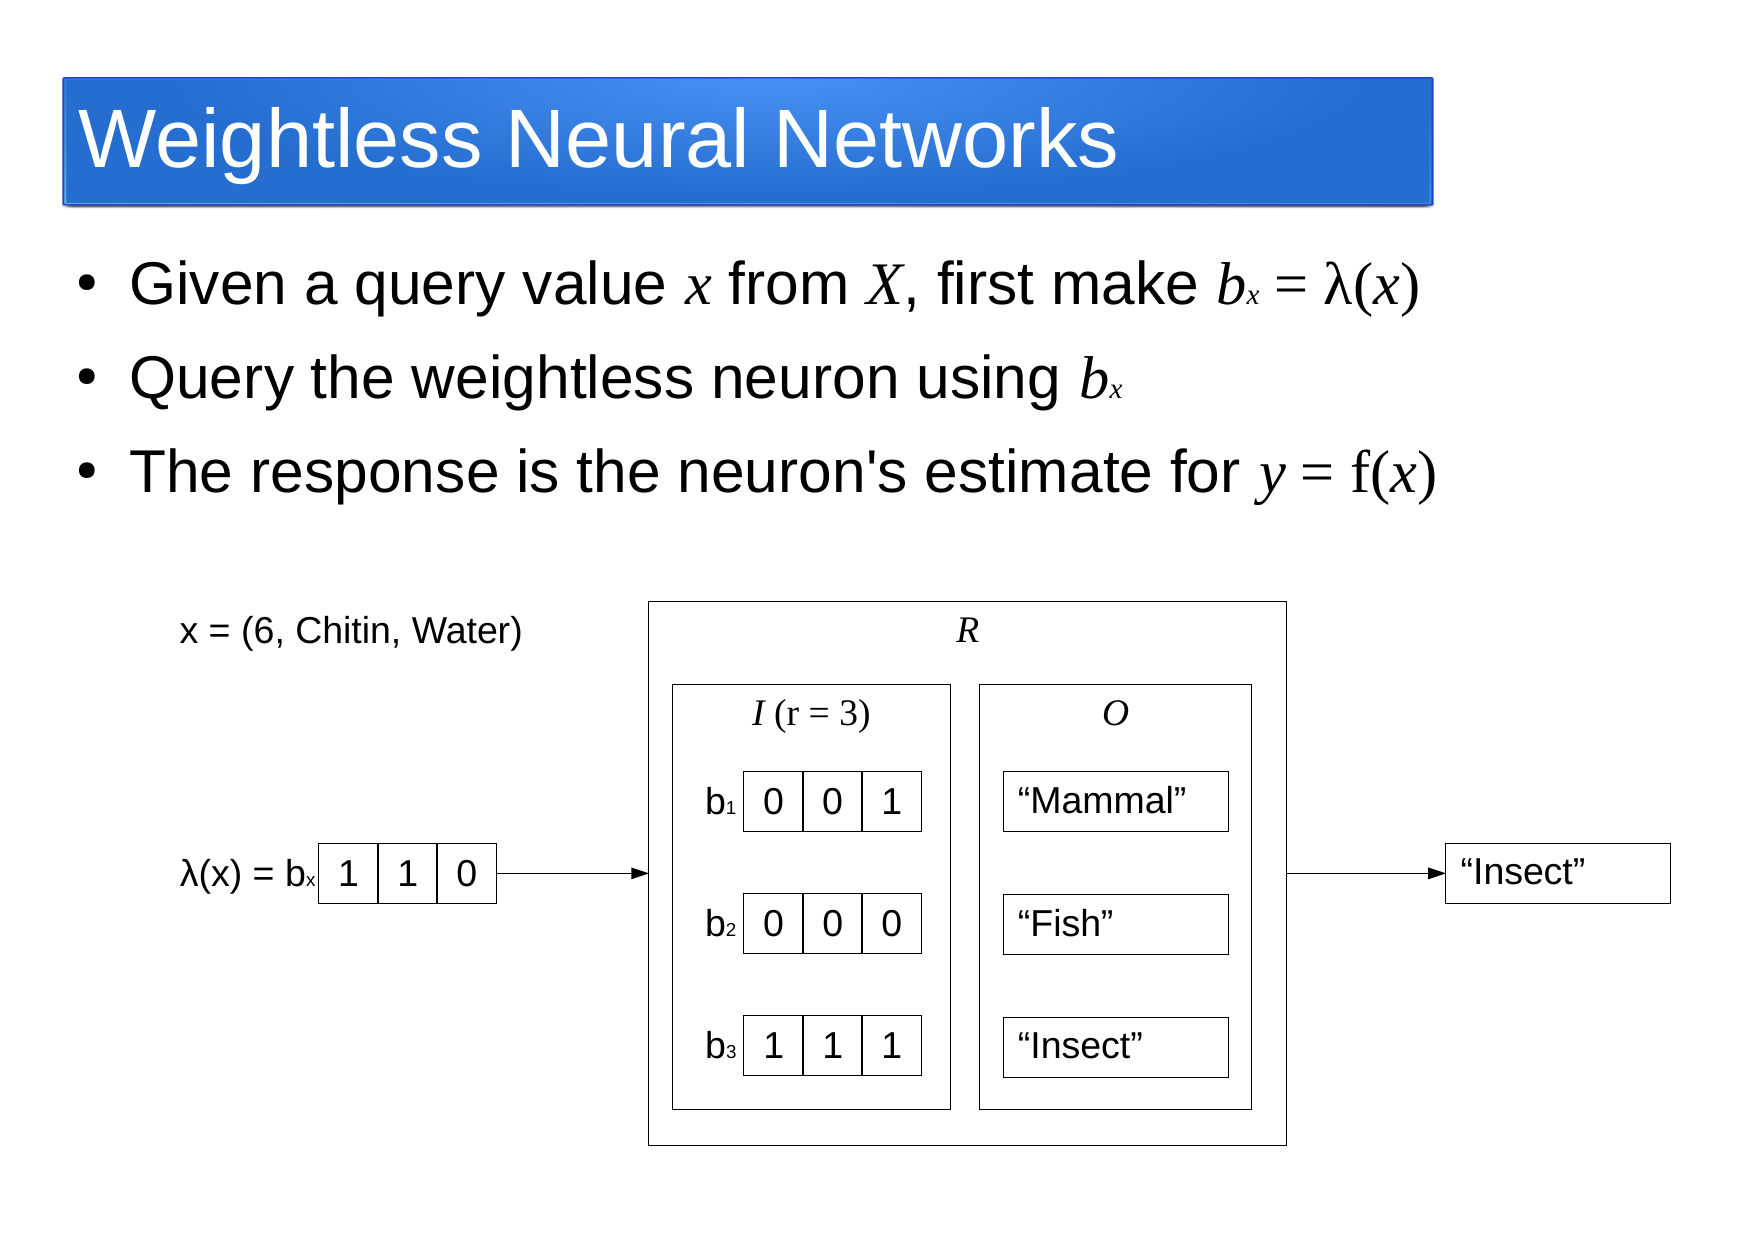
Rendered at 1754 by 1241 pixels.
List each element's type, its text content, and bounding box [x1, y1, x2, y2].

text_box 0 [802, 771, 861, 832]
text_box 1 [861, 1015, 922, 1076]
text_box 1 [861, 771, 922, 832]
text_box R [648, 601, 1287, 1146]
picture [58, 77, 1439, 209]
text_box 0 [743, 771, 802, 832]
text_box λ(x) = bx [164, 844, 331, 902]
text_box 1 [802, 1015, 861, 1076]
text_box “Insect” [1003, 1017, 1229, 1078]
text_box 0 [743, 893, 802, 954]
text_box b2 [690, 894, 774, 952]
text_box 0 [802, 893, 861, 954]
text_box O [979, 684, 1252, 1110]
text_box 0 [436, 843, 497, 904]
text_box “Fish” [1003, 894, 1229, 955]
text_box 1 [377, 843, 436, 904]
text_box 1 [743, 1015, 802, 1076]
text_box x = (6, Chitin, Water) [164, 601, 543, 659]
title Weightless Neural Networks [78, 80, 1429, 198]
text_box 1 [318, 843, 377, 904]
text_box b1 [690, 773, 774, 831]
text_box 0 [774, 913, 779, 934]
list Given a query value x from X, first make bx = λ(x) Query the weightless neuron using bx The response is the neuron's estimate for y = f(x) [58, 249, 1696, 579]
text_box I (r = 3) [672, 684, 951, 1110]
text_box b3 [690, 1017, 774, 1074]
text_box 0 [774, 791, 779, 812]
text_box “Insect” [1445, 843, 1671, 904]
text_box “Mammal” [1003, 771, 1229, 832]
text_box 0 [861, 893, 922, 954]
